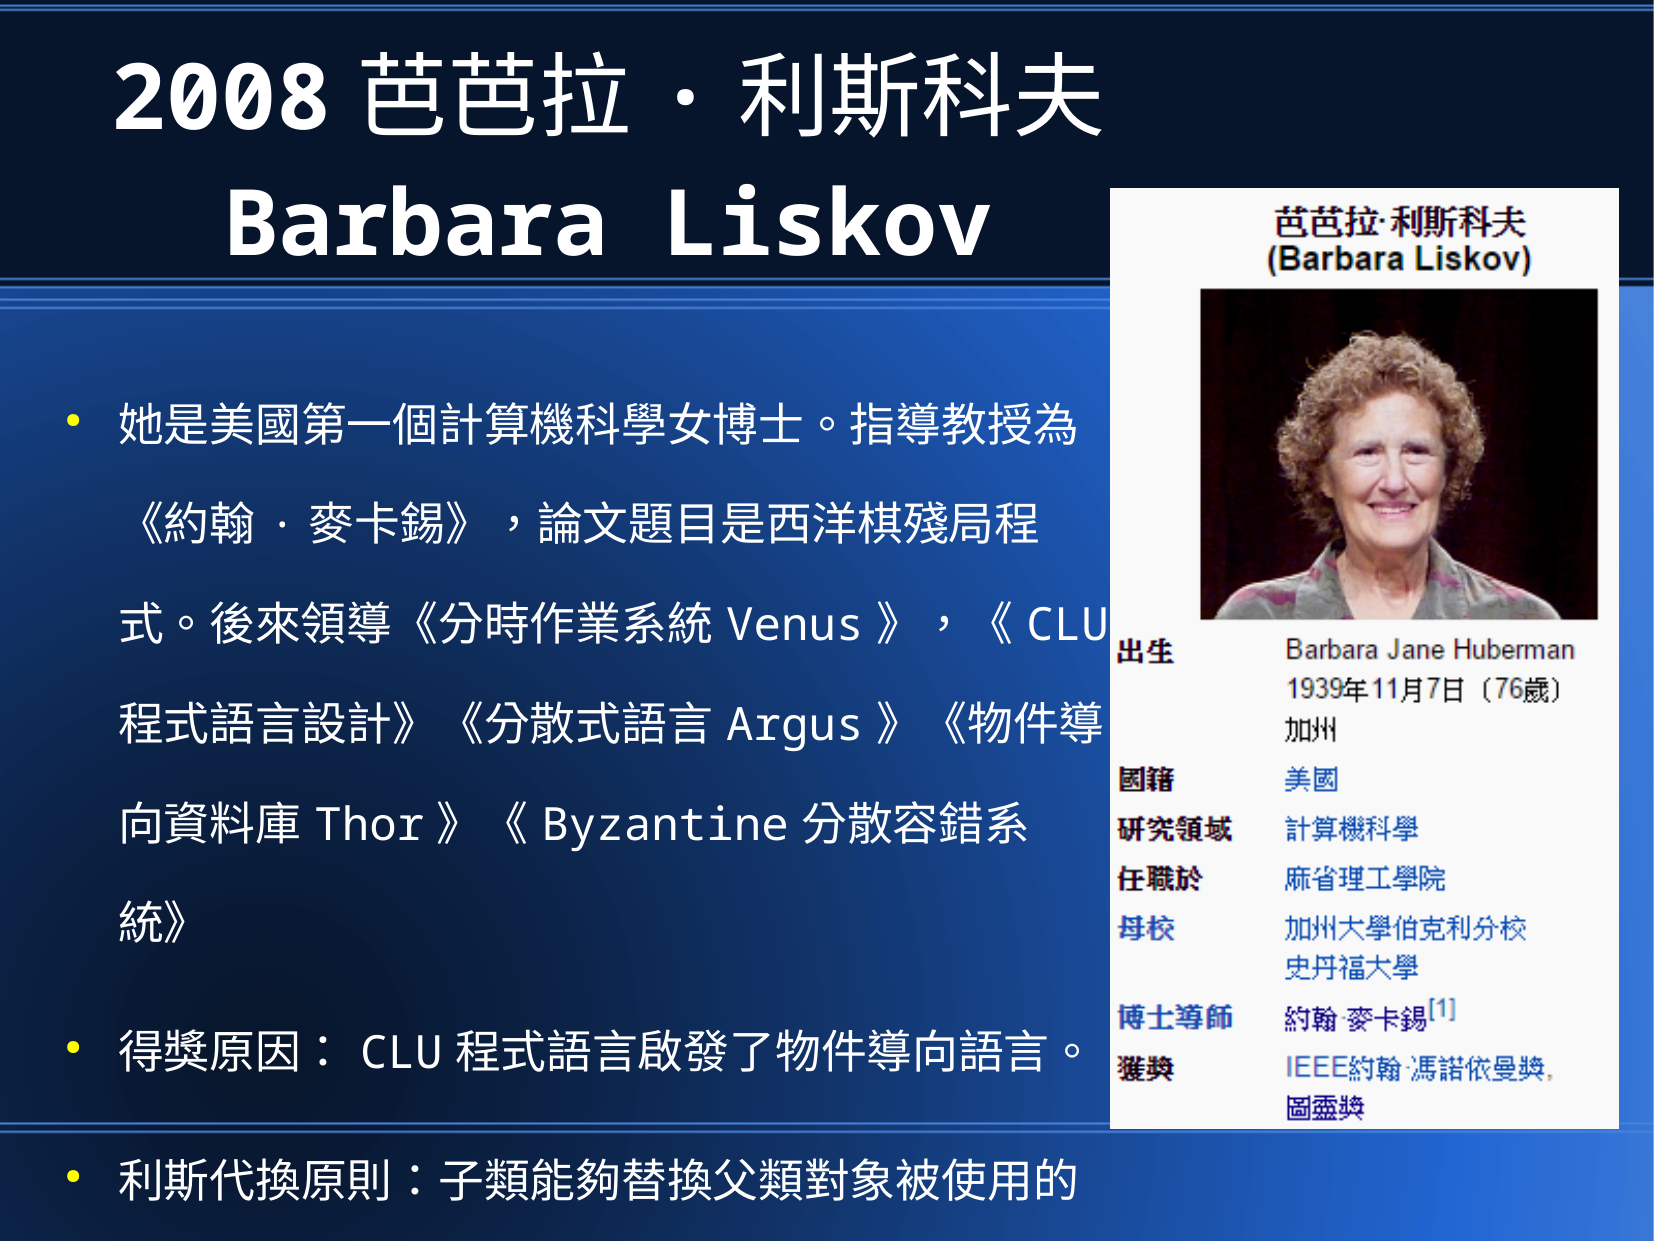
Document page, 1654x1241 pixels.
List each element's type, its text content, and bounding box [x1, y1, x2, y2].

list 她是美國第一個計算機科學女博士。指導教授為《約翰·麥卡錫》，論文題目是西洋棋殘局程式。後來領導《分時作業系統Venus》，《CLU程式語言設計》《分散式語言Argus》《物件導向資料庫Thor》《Byzantine分散容錯系統》 得獎原因：CLU程式語言啟發了物件導向語言。 利斯代換原則：子類能夠替換父類對象被使用的多型原則。(Liskov Substitution principle) [47, 355, 1111, 1195]
title 2008芭芭拉·利斯科夫 Barbara Liskov [82, 32, 1134, 273]
picture [0, 0, 1654, 1241]
